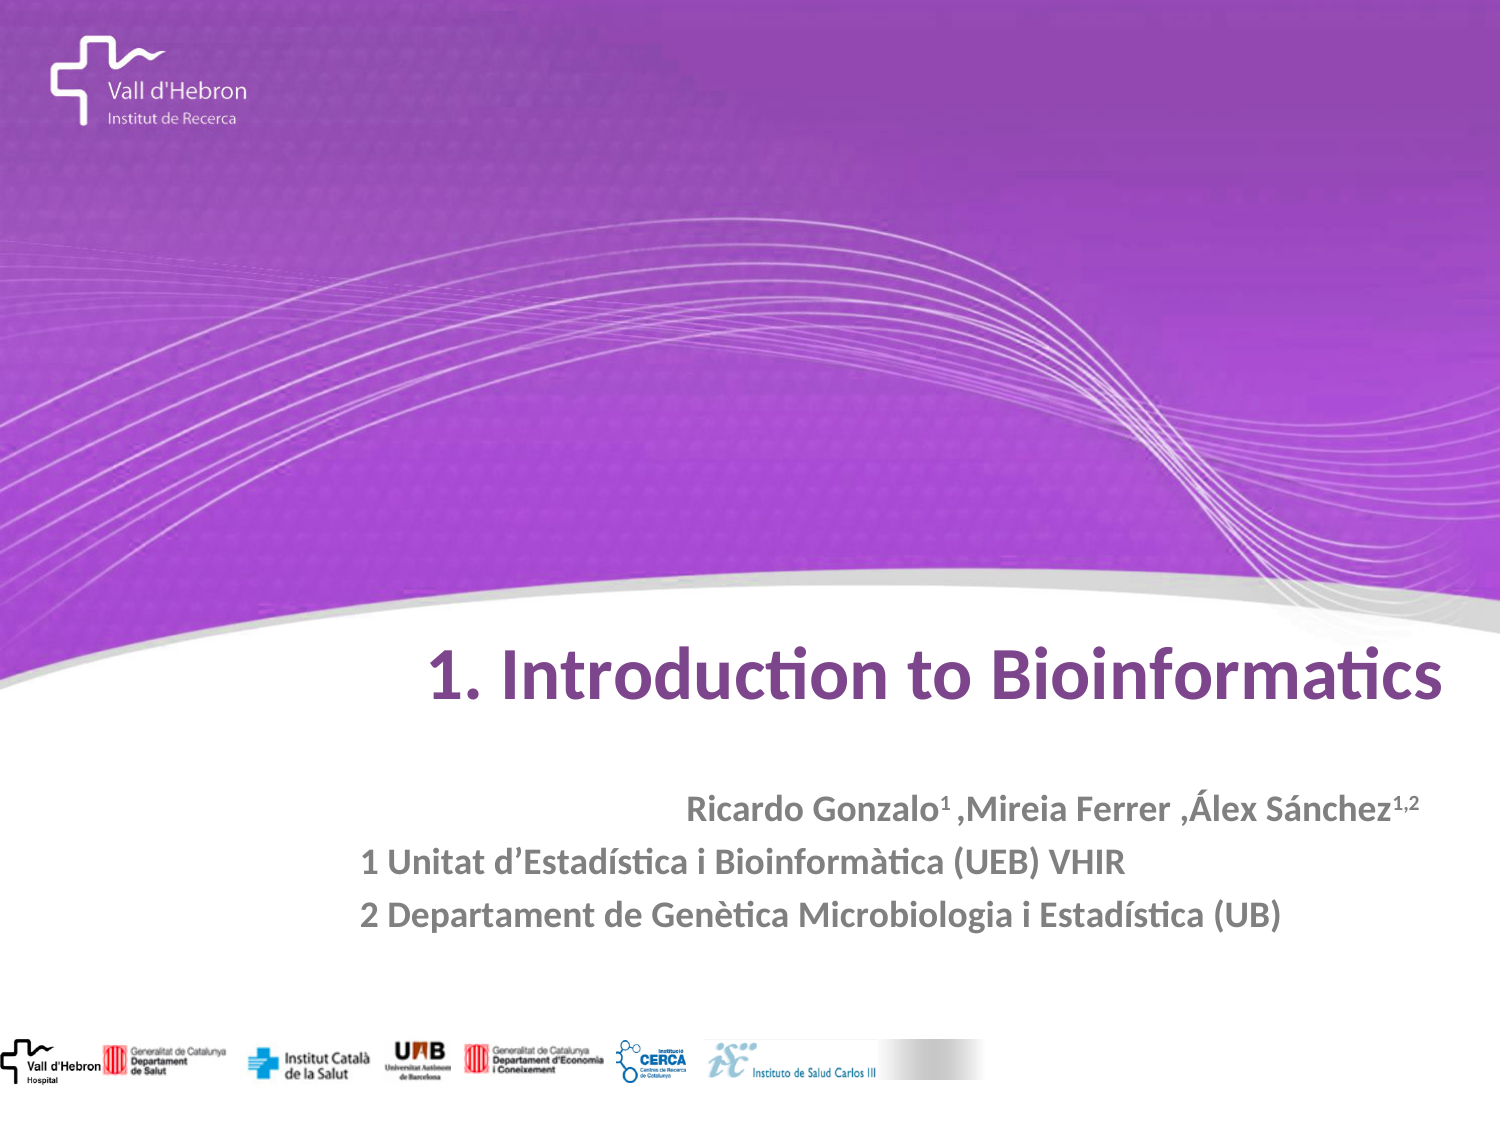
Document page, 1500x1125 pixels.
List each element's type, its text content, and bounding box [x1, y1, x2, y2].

text_box 1. Introduction to Bioinformatics [5, 616, 1460, 728]
text_box Ricardo Gonzalo1 ,Mireia Ferrer ,Álex Sánchez1,2 1 Unitat d’Estadística i Bioinformàtica (UEB) VHIR 2 Departament de Genètica Microbiologia i Estadística (UB) [123, 728, 1435, 988]
picture [0, 0, 1500, 1121]
